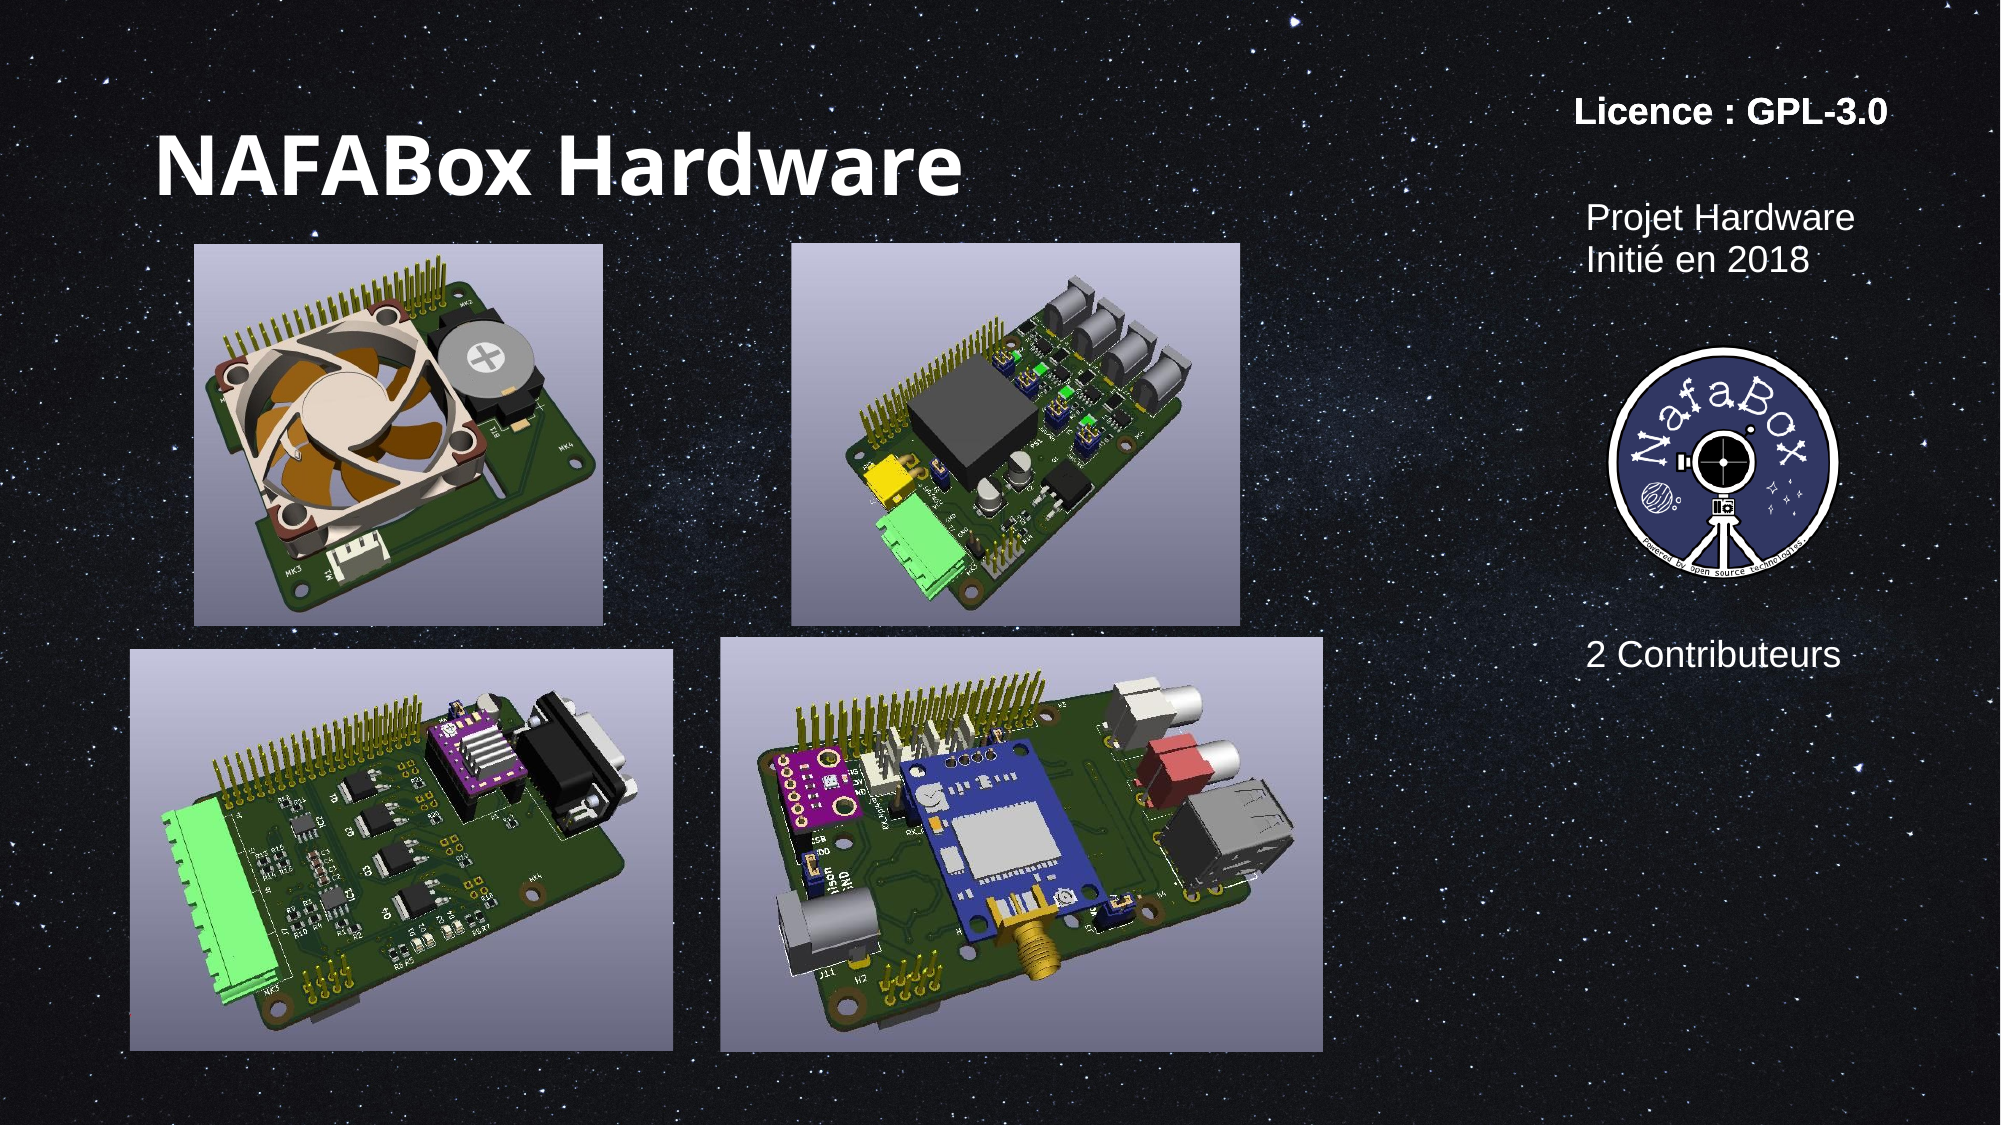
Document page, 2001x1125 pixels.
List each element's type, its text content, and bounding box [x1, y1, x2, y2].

title NAFABox Hardware [137, 59, 1359, 278]
text_box 2 Contributeurs [1570, 625, 1914, 697]
text_box Projet Hardware Initié en 2018 [1570, 188, 1890, 319]
text_box Licence : GPL-3.0 [1559, 82, 1914, 142]
picture [0, 0, 2001, 1125]
